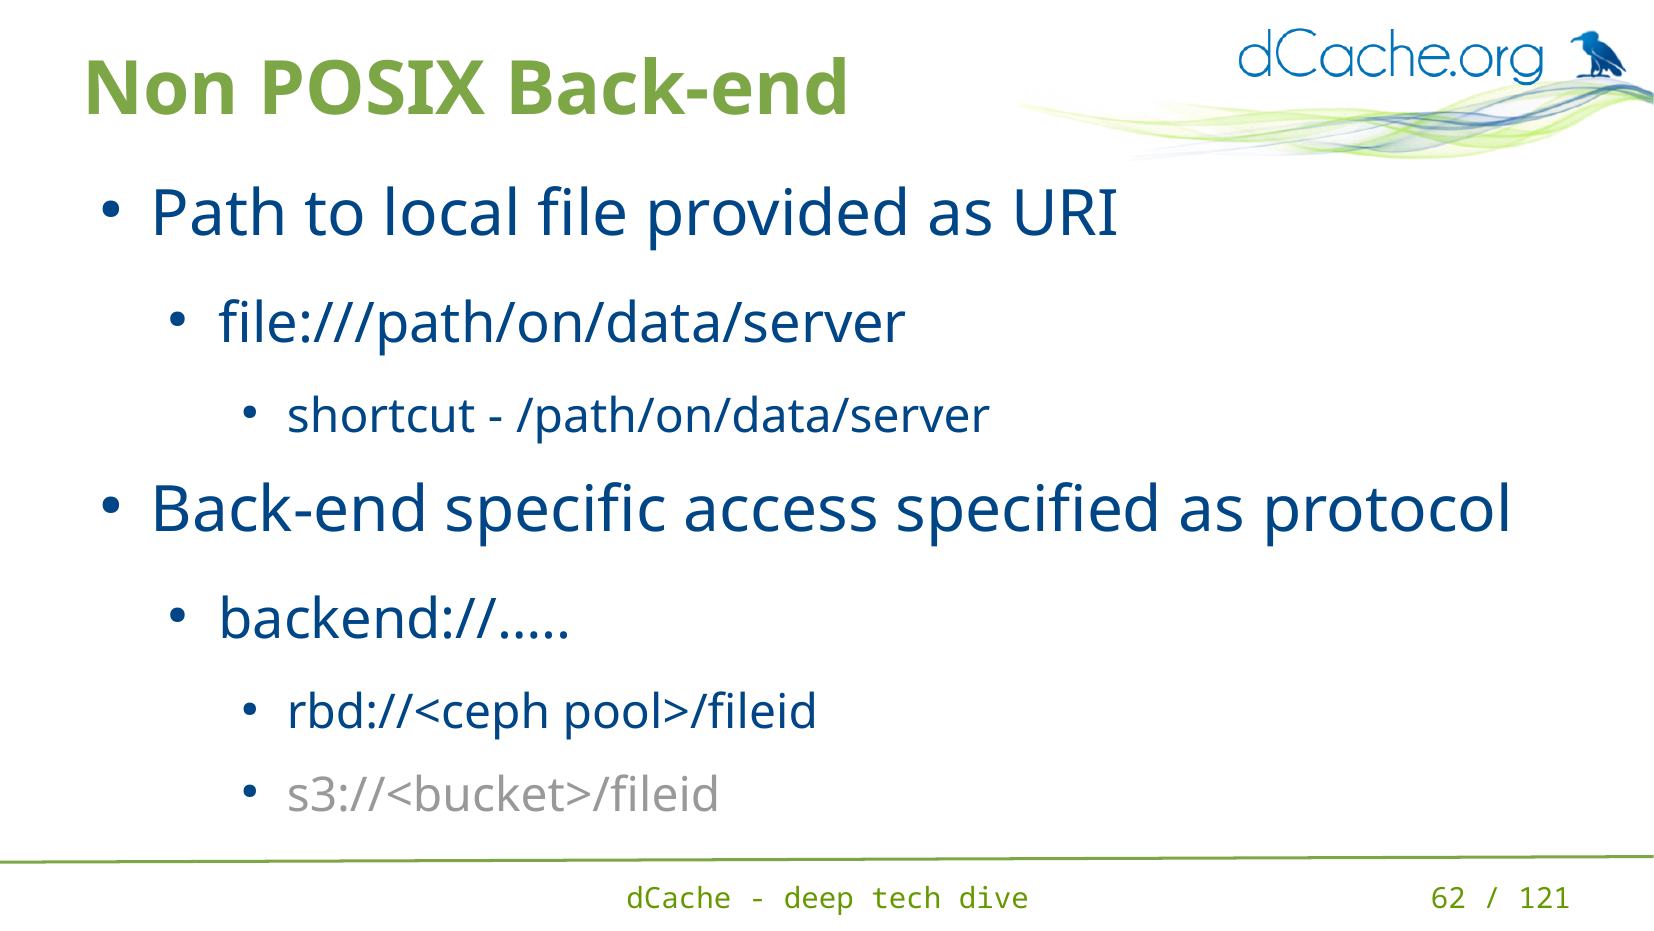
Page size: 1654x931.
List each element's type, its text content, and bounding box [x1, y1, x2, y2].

title Non POSIX Back-end [82, 40, 1605, 131]
list Path to local file provided as URI file:///path/on/data/server shortcut - /path/on/data/server Back-end specific access specified as protocol backend://….. rbd://<ceph pool>/fileid s3://<bucket>/fileid [82, 167, 1571, 839]
picture [956, 16, 1654, 169]
